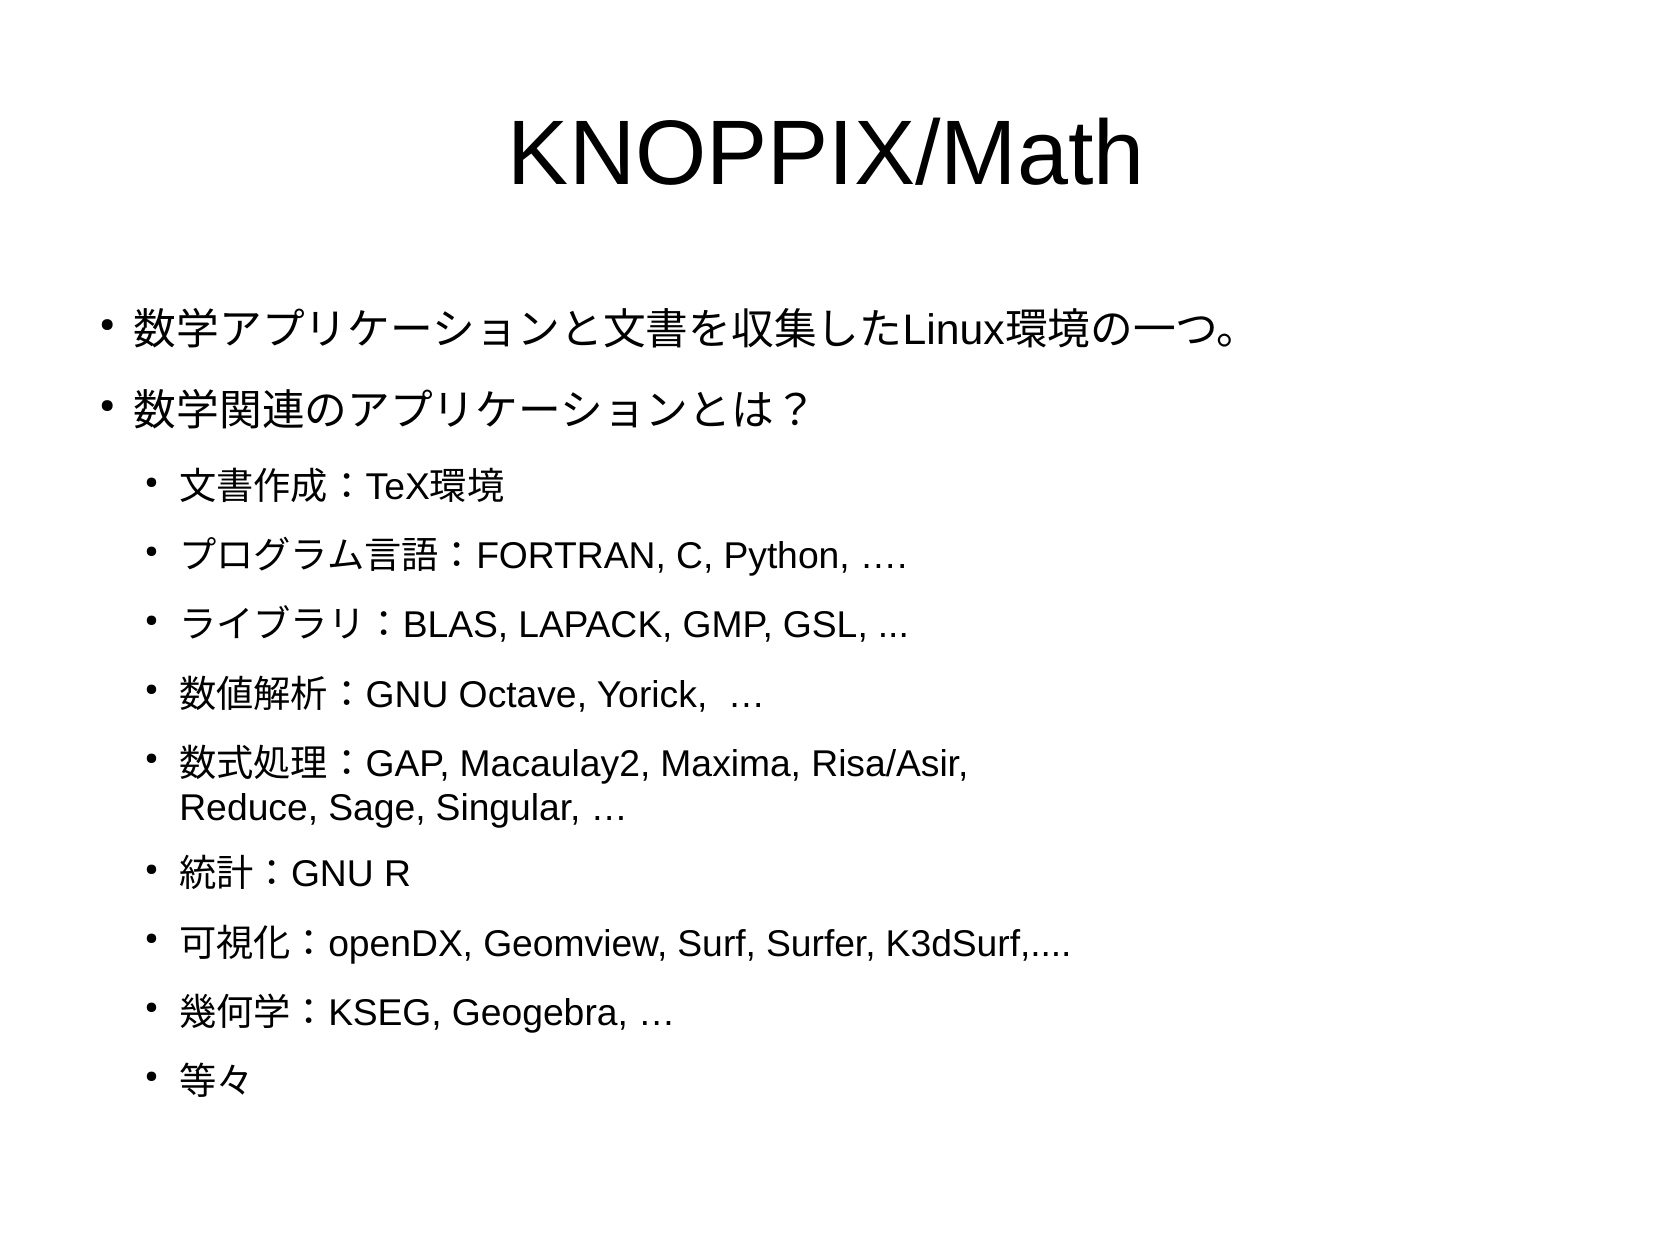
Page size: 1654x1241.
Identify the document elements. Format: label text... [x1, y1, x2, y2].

title KNOPPIX/Math [82, 49, 1571, 257]
list 数学アプリケーションと文書を収集したLinux環境の一つ。 数学関連のアプリケーションとは？ 文書作成：TeX環境 プログラム言語：FORTRAN, C, Python, …. ライブラリ：BLAS, LAPACK, GMP, GSL, ... 数値解析：GNU Octave, Yorick, … 数式処理：GAP, Macaulay2, Maxima, Risa/Asir, Reduce, Sage, Singular, … 統計：GNU R 可視化：openDX, Geomview, Surf, Surfer, K3dSurf,.... 幾何学：KSEG, Geogebra, … 等々 [88, 295, 1577, 1114]
